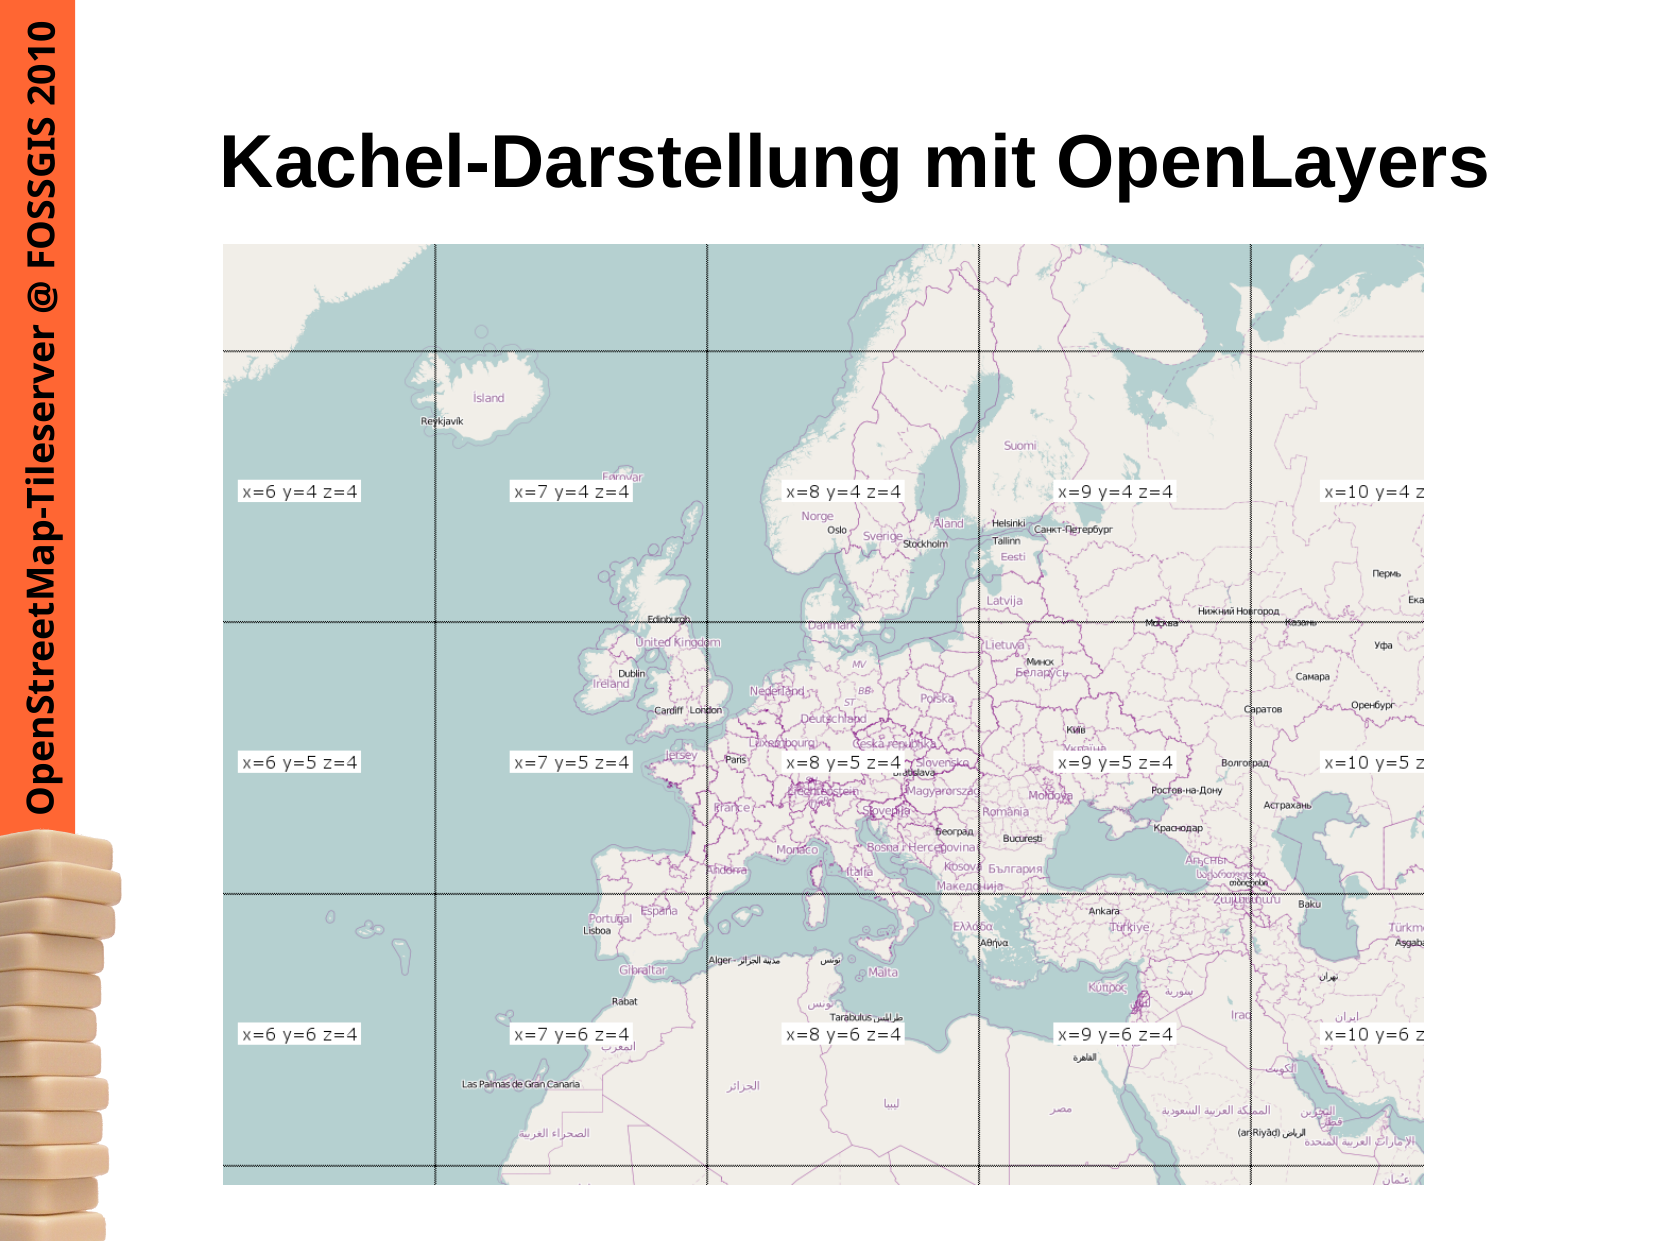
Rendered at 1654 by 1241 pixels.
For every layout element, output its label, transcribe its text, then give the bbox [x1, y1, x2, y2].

picture [0, 816, 133, 1241]
text_box Kachel-Darstellung mit OpenLayers [205, 112, 1546, 212]
picture [223, 244, 1424, 1185]
